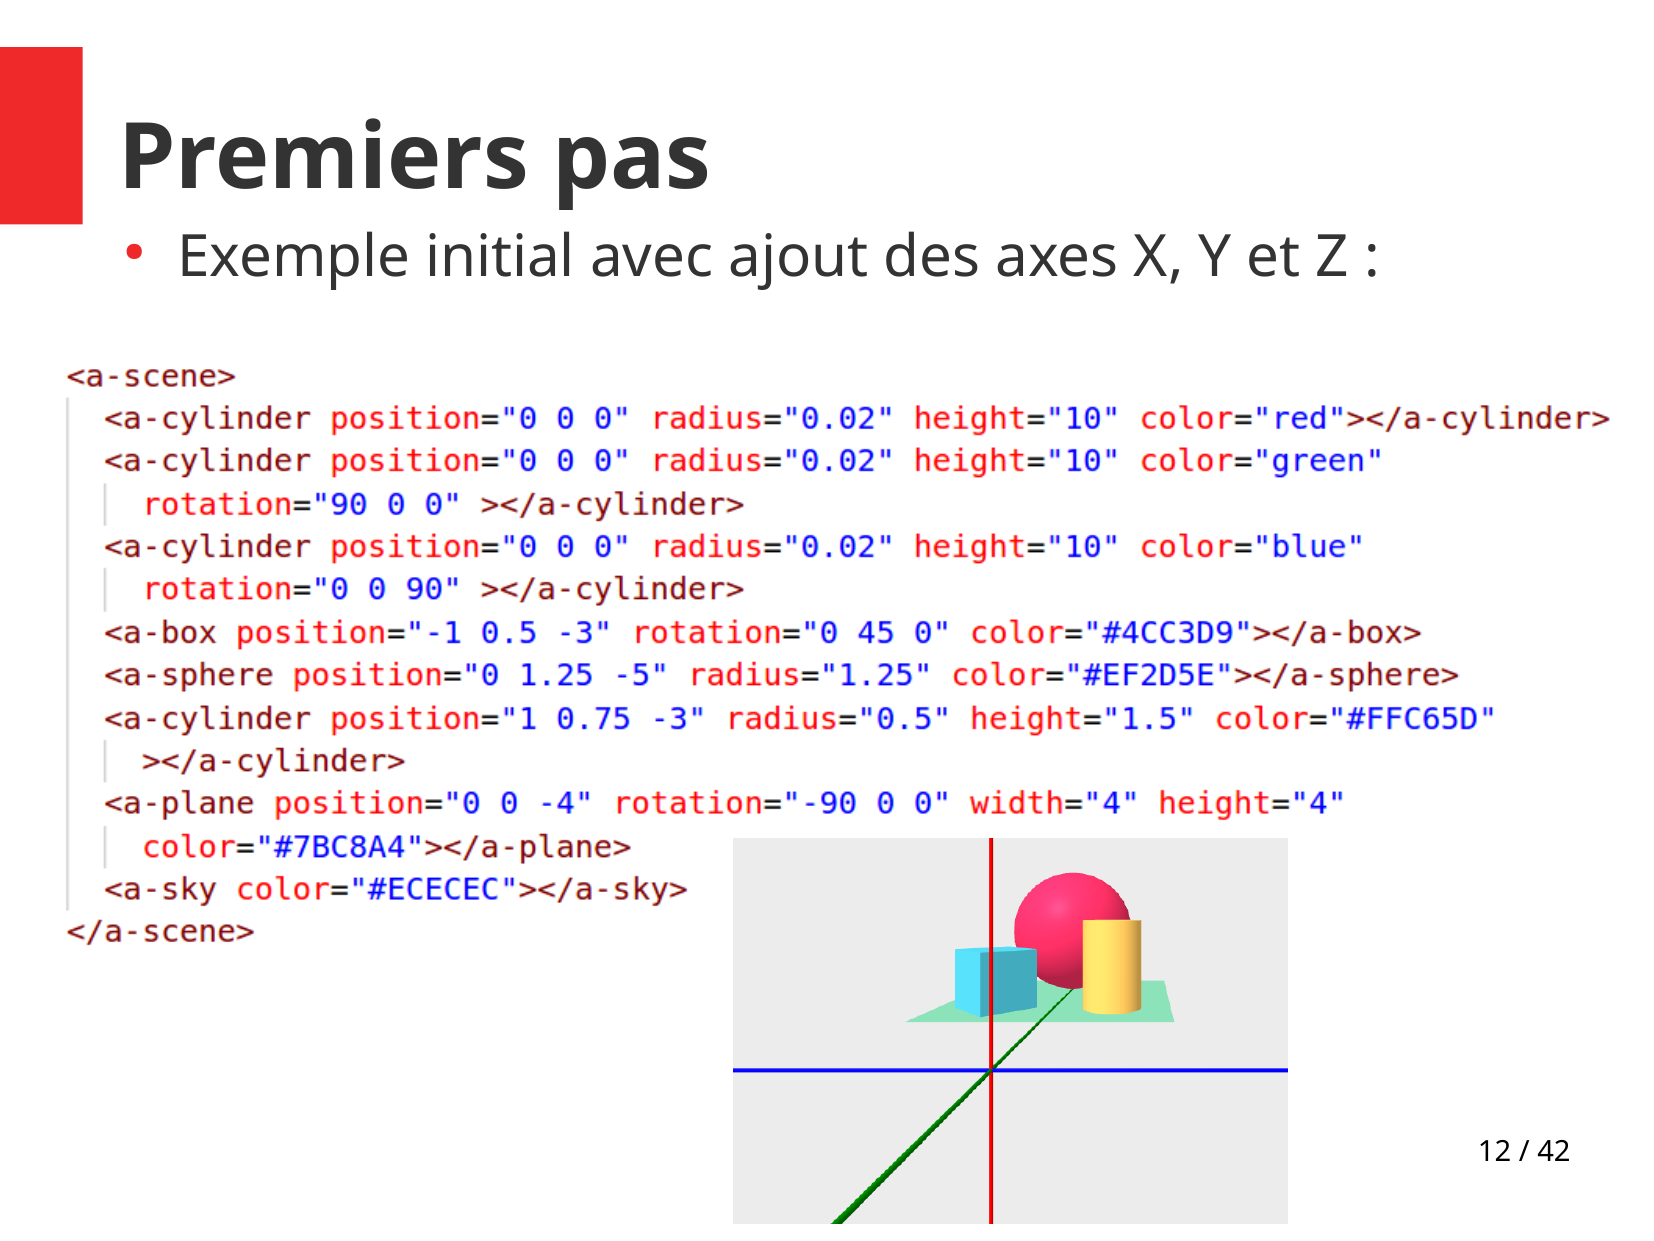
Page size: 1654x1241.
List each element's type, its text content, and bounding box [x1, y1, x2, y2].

title Premiers pas [118, 49, 1571, 257]
list Exemple initial avec ajout des axes X, Y et Z : [106, 213, 1524, 354]
picture [54, 354, 1630, 1224]
